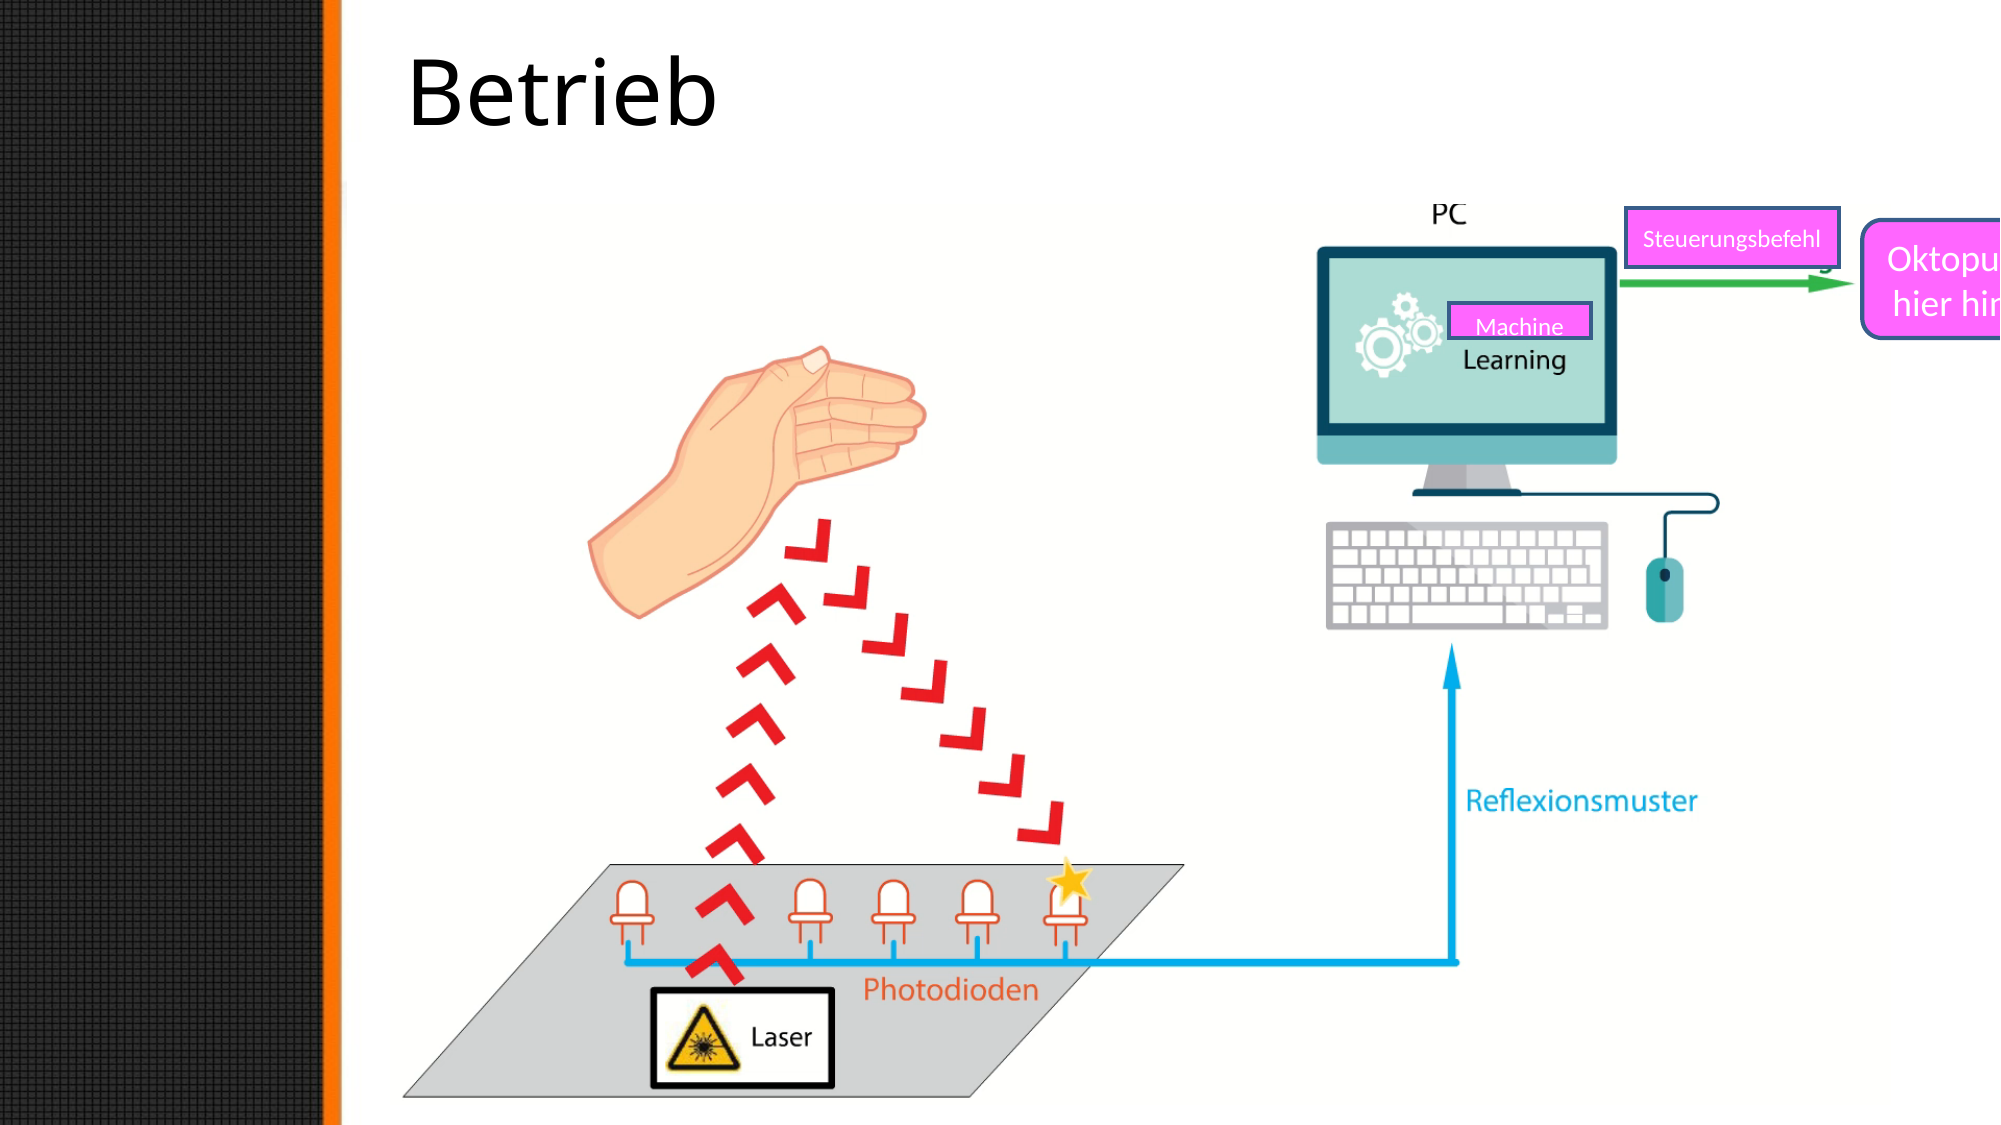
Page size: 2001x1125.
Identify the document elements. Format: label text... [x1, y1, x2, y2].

text_box Steuerungsbefehl [1626, 208, 1839, 267]
text_box Oktopus hier hin [1862, 219, 2000, 339]
picture [390, 204, 1893, 1105]
title Betrieb [390, 0, 2000, 205]
text_box Machine [1449, 303, 1591, 338]
